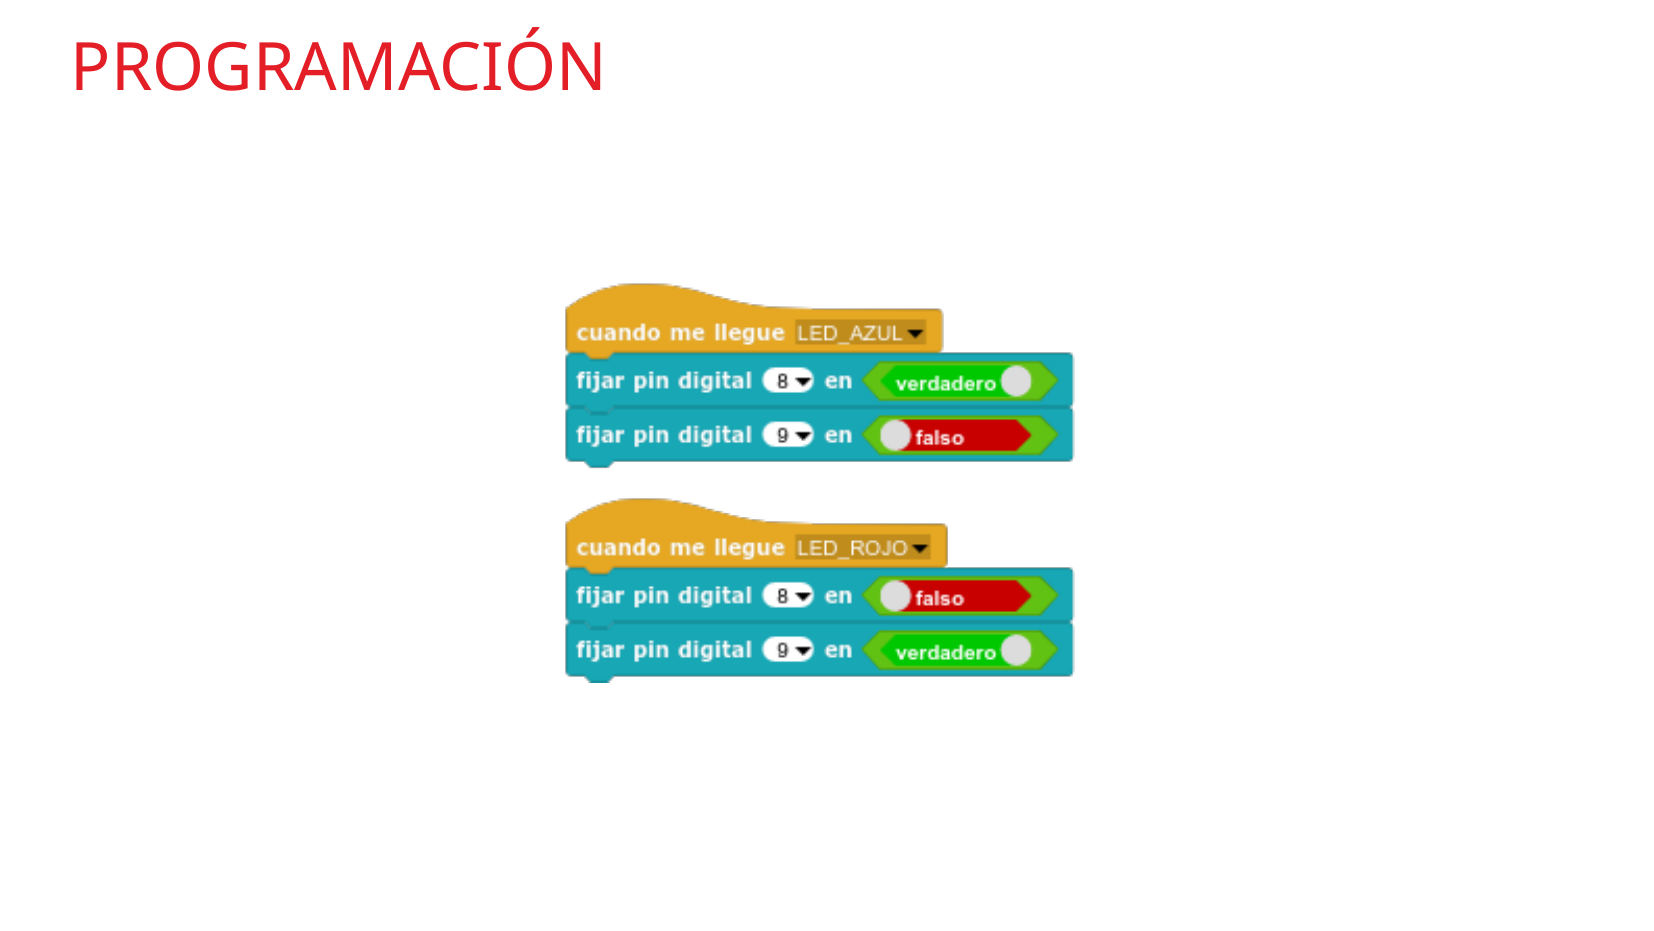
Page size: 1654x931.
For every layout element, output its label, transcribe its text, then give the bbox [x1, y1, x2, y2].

title PROGRAMACIÓN [70, 11, 1347, 118]
picture [558, 272, 1096, 683]
